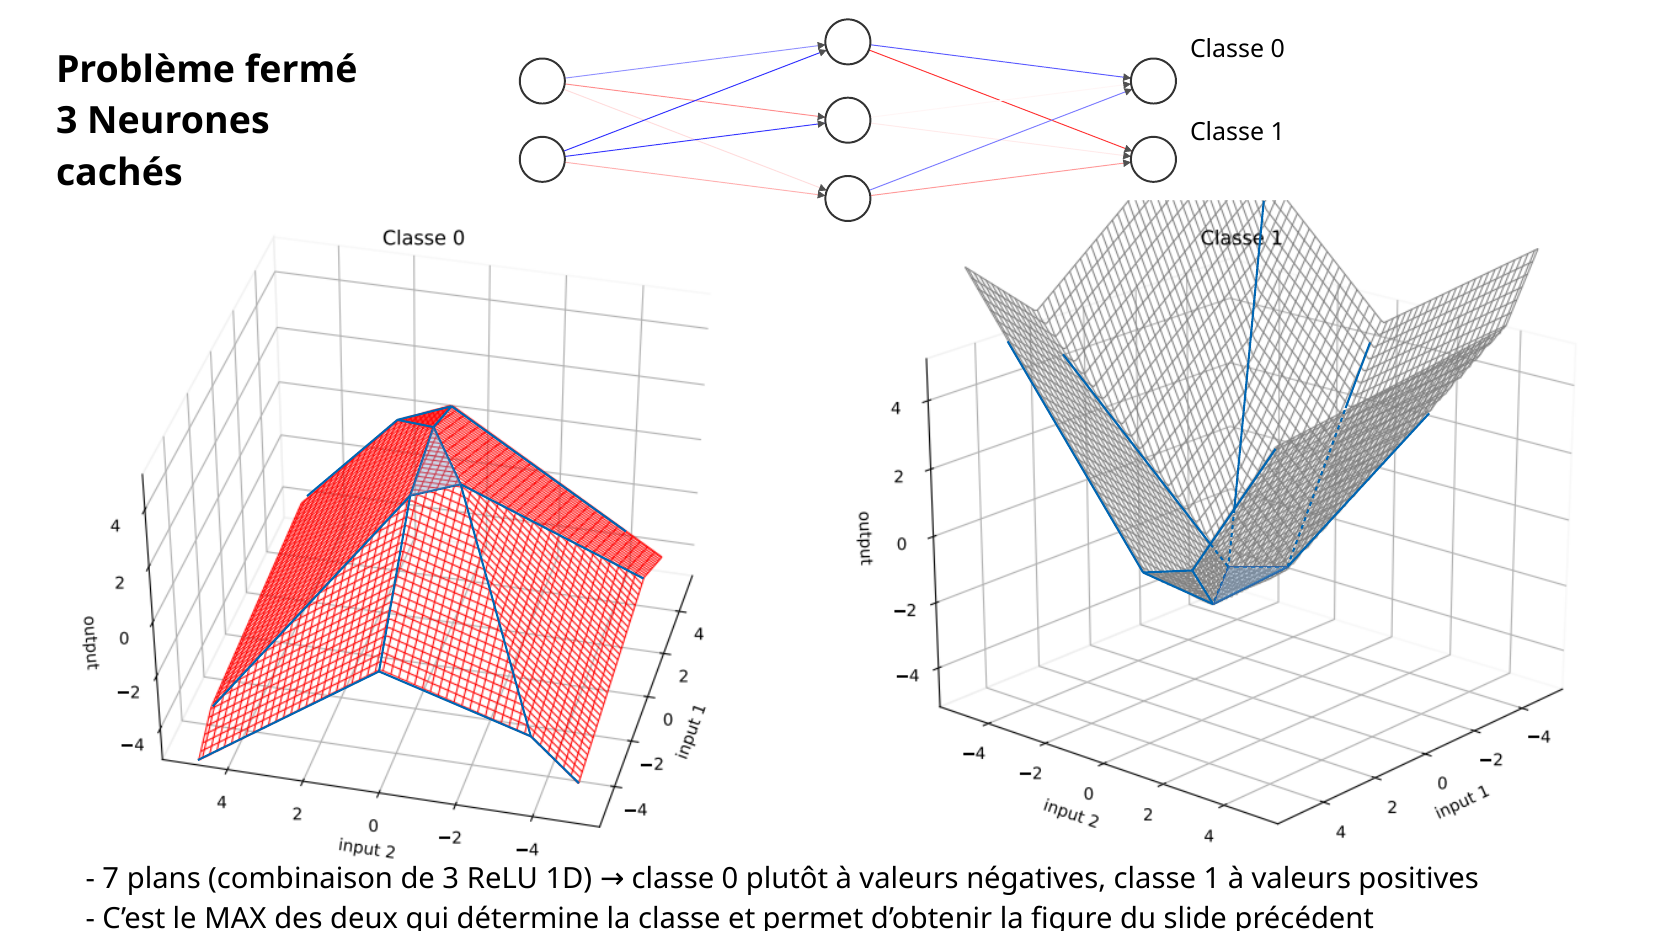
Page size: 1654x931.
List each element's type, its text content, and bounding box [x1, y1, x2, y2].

text_box [410, 427, 461, 496]
text_box - 7 plans (combinaison de 3 ReLU 1D) → classe 0 plutôt à valeurs négatives, classe 1 à valeurs positives - C’est le MAX des deux qui détermine la classe et permet d’obtenir la figure du slide précédent [70, 850, 1595, 931]
text_box [1213, 566, 1288, 605]
text_box Classe 1 [1217, 106, 1365, 150]
text_box Problème fermé 3 Neurones cachés [41, 35, 420, 135]
text_box Classe 0 [1217, 23, 1365, 67]
picture [64, 0, 1589, 868]
